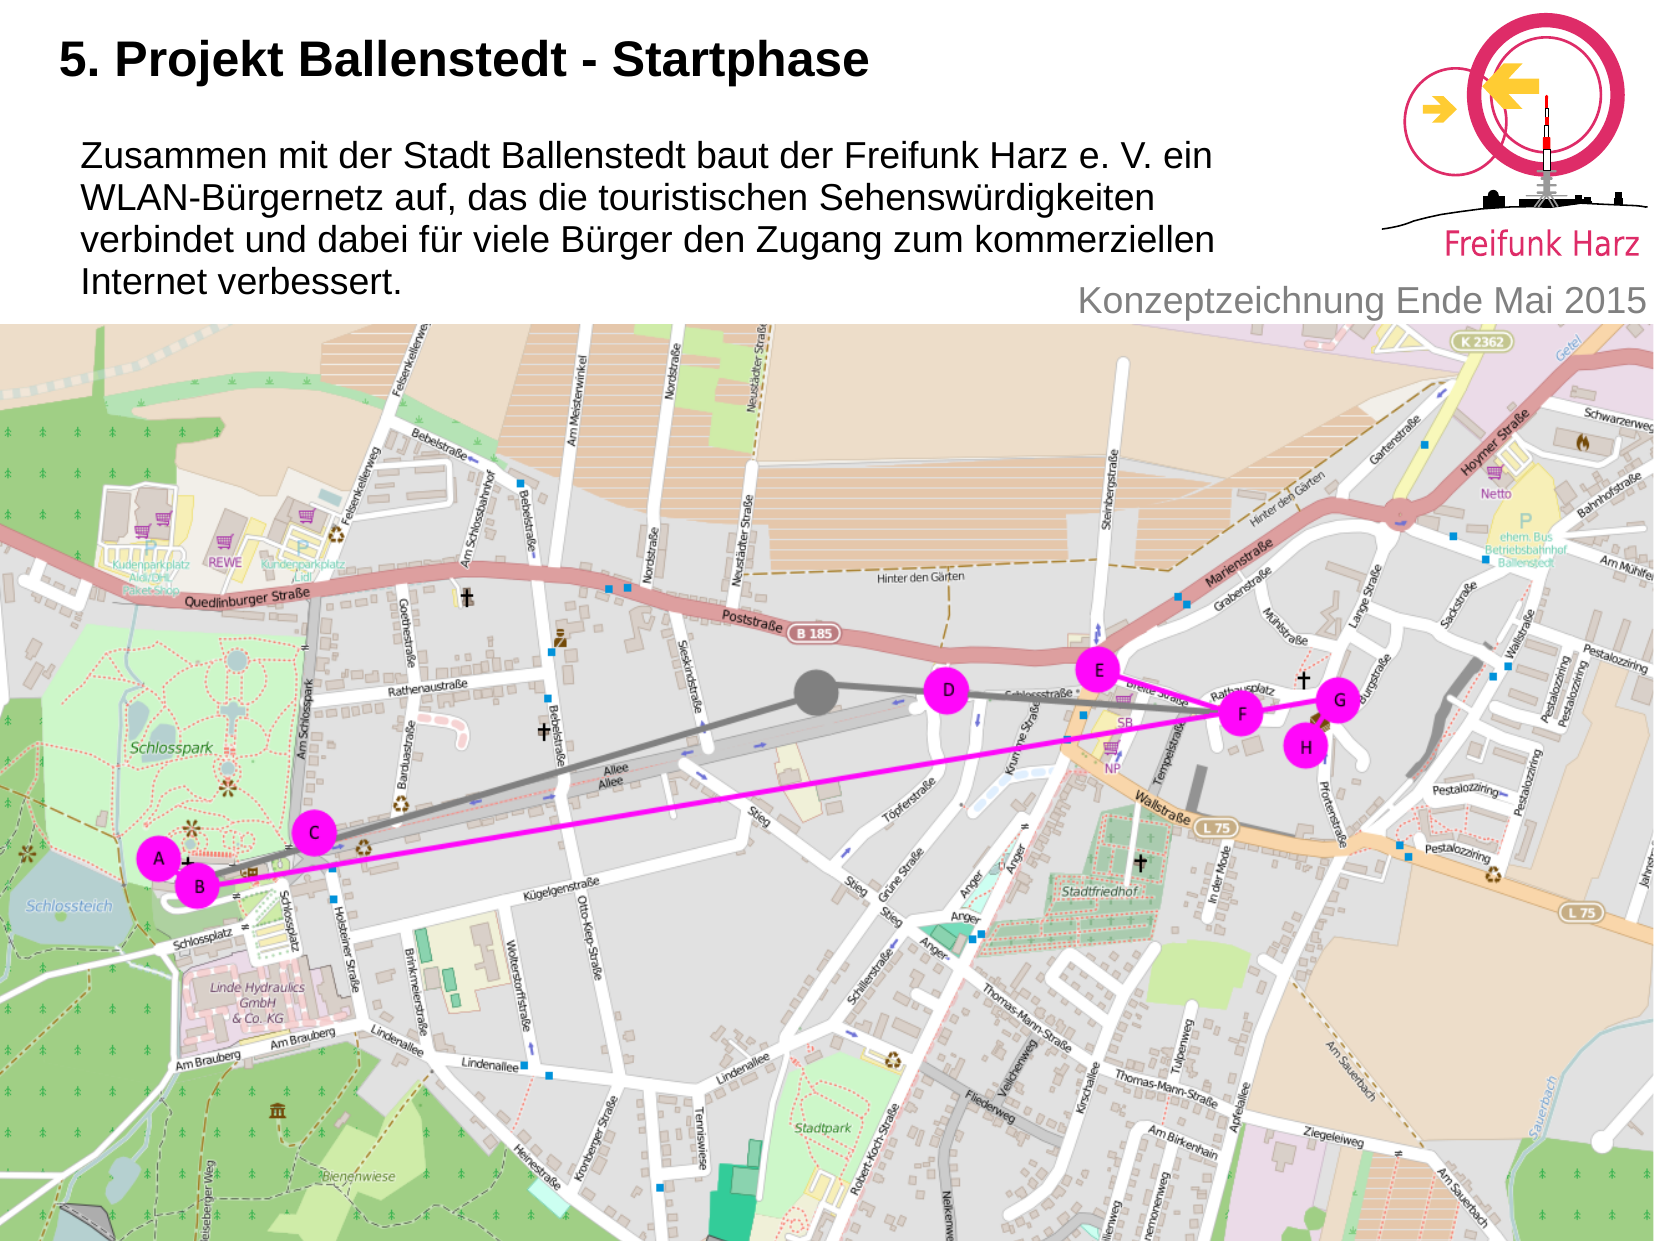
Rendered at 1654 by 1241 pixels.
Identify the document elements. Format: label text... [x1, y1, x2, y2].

subtitle 5. Projekt Ballenstedt - Startphase [59, 0, 1034, 119]
text_box Zusammen mit der Stadt Ballenstedt baut der Freifunk Harz e. V. ein WLAN-Bürgernetz auf, das die touristischen Sehenswürdigkeiten verbindet und dabei für viele Bürger den Zugang zum kommerziellen Internet verbessert. [65, 126, 1241, 324]
picture [1381, 0, 1648, 266]
text_box Konzeptzeichnung Ende Mai 2015 [1062, 271, 1654, 371]
picture [0, 324, 1654, 1241]
